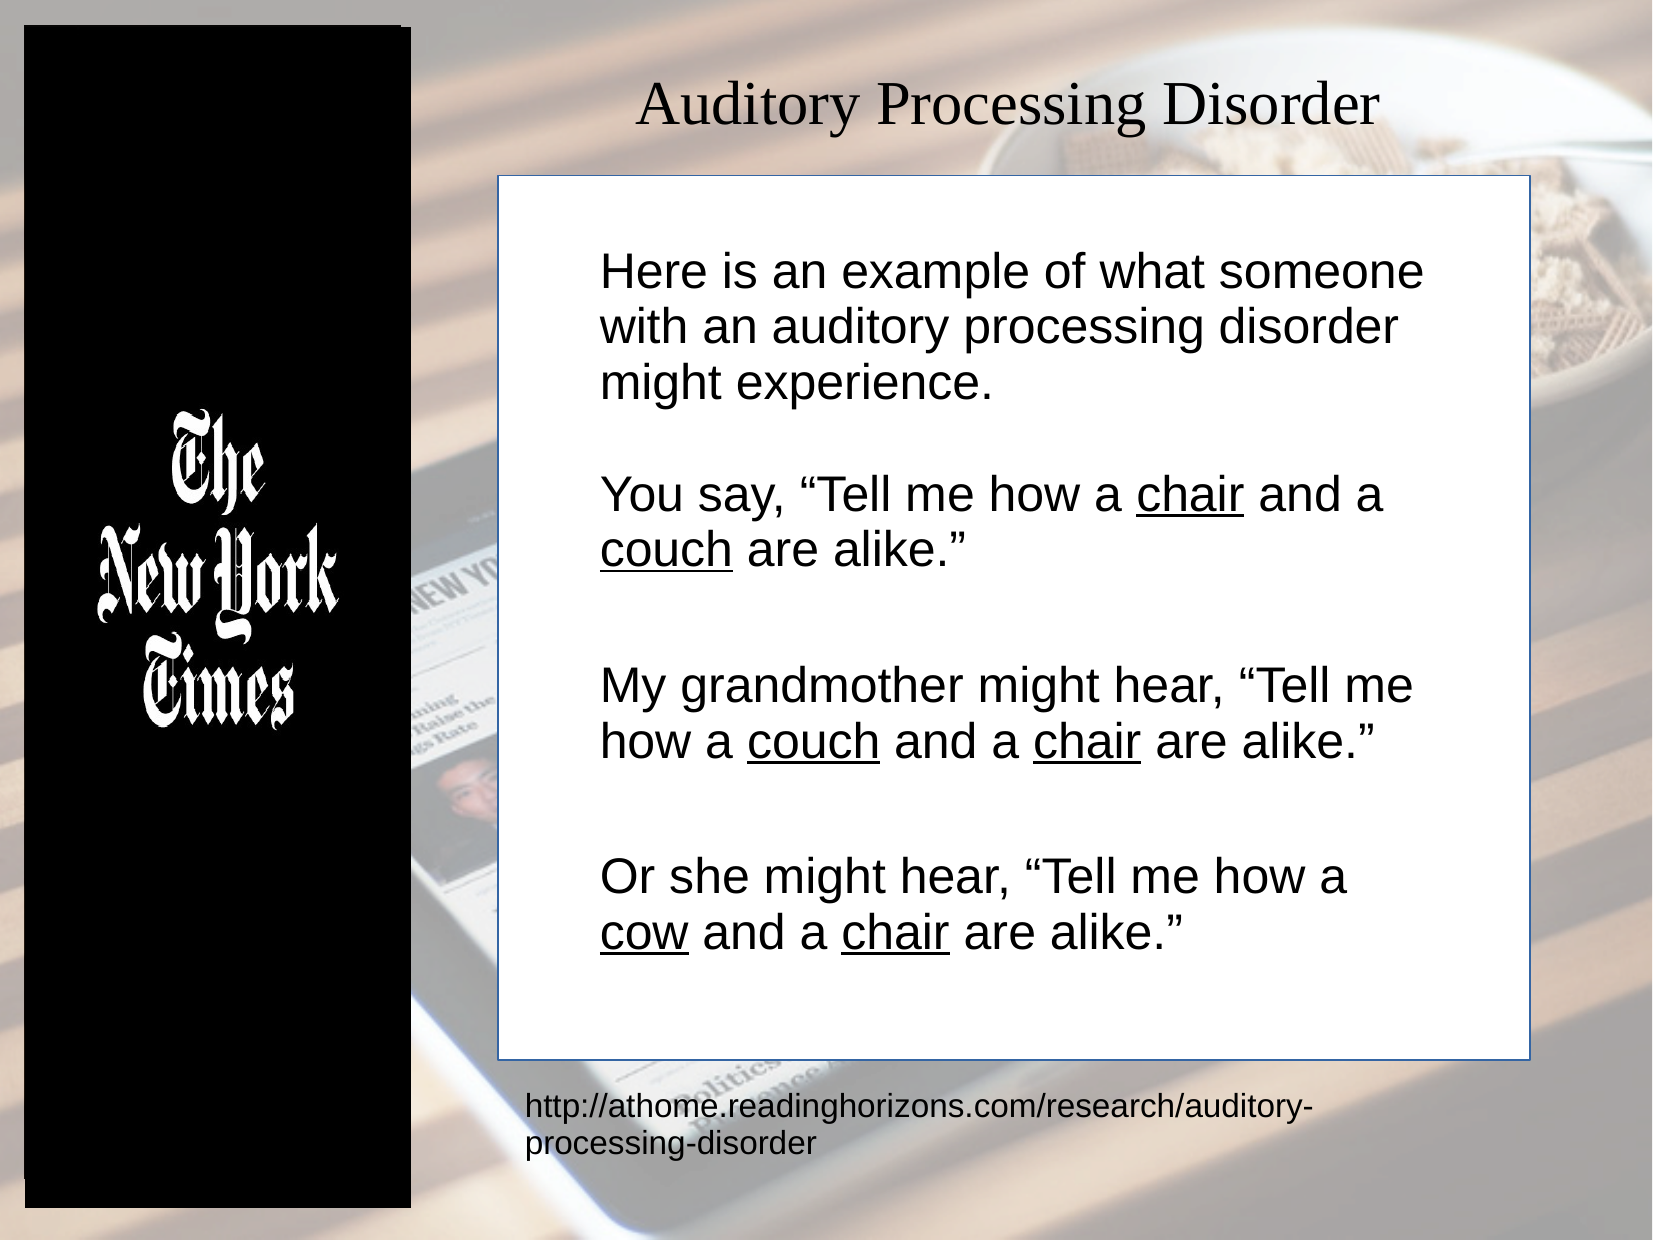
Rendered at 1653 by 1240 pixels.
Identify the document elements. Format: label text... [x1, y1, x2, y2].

picture [0, 0, 1653, 1240]
text_box http://athome.readinghorizons.com/research/auditory-processing-disorder [510, 1080, 1466, 1170]
text_box Auditory Processing Disorder [627, 61, 1598, 146]
text_box Here is an example of what someone with an auditory processing disorder might experience. You say, “Tell me how a chair and a couch are alike.” My grandmother might hear, “Tell me how a couch and a chair are alike.” Or she might hear, “Tell me how a cow and a chair are alike.” [585, 235, 1456, 1035]
